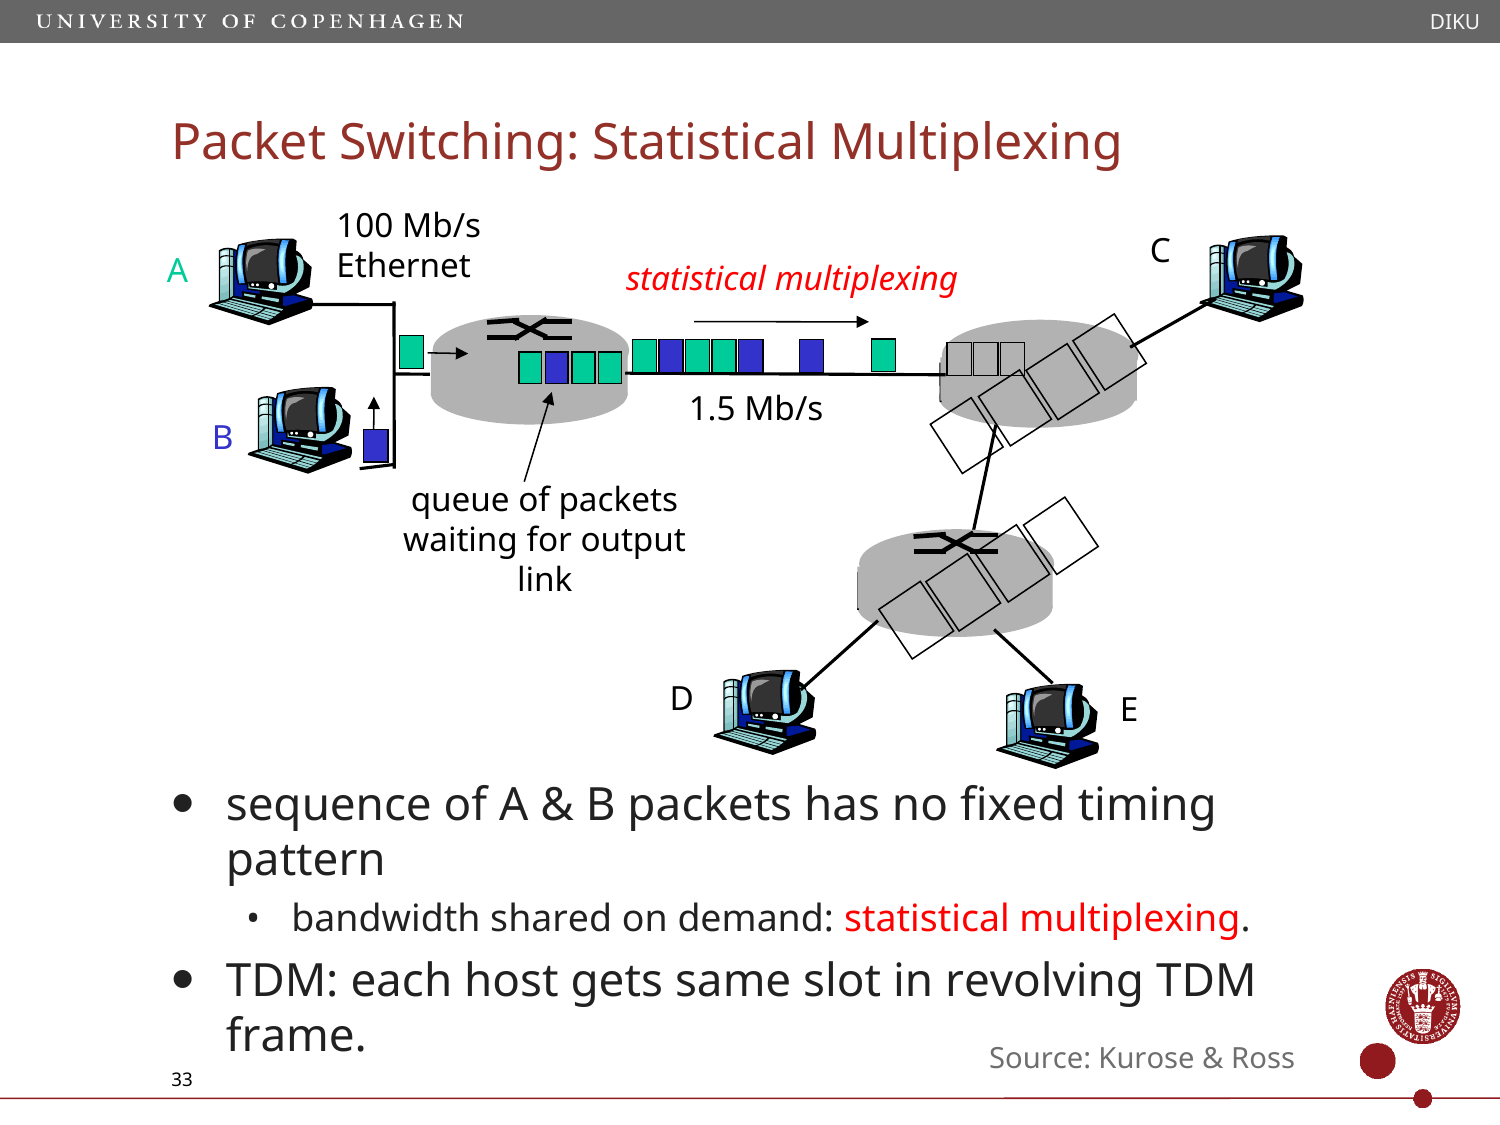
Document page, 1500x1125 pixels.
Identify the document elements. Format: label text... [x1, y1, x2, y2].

picture [1199, 234, 1306, 323]
picture [996, 683, 1101, 770]
text_box D [654, 669, 709, 726]
picture [297, 913, 309, 929]
text_box A [152, 241, 203, 297]
picture [0, 910, 1500, 1122]
text_box 1.5 Mb/s [673, 379, 839, 435]
text_box [948, 343, 971, 375]
text_box DIKU [469, 0, 1495, 43]
text_box [881, 584, 952, 637]
text_box E [1105, 680, 1154, 737]
text_box [1028, 346, 1097, 418]
text_box [940, 344, 946, 373]
picture [425, 913, 437, 929]
text_box [363, 429, 388, 463]
picture [682, 913, 694, 929]
picture [247, 386, 354, 474]
text_box Packet Switching: Statistical Multiplexing [171, 75, 1329, 171]
text_box Source: Kurose & Ross [974, 1031, 1341, 1083]
text_box [978, 533, 1047, 600]
text_box [1001, 343, 1024, 375]
text_box [1038, 544, 1055, 567]
picture [594, 913, 606, 929]
text_box [981, 376, 1049, 428]
text_box [928, 556, 998, 629]
text_box 100 Mb/s Ethernet [321, 196, 497, 292]
picture [805, 913, 817, 929]
text_box [430, 315, 630, 425]
picture [363, 913, 375, 929]
picture [208, 237, 315, 326]
text_box [738, 339, 763, 373]
text_box [940, 319, 1137, 428]
text_box statistical multiplexing [611, 249, 974, 305]
text_box B [197, 408, 249, 465]
text_box [963, 537, 995, 549]
text_box [1075, 326, 1139, 388]
text_box [951, 400, 986, 424]
text_box queue of packets waiting for output link [388, 470, 702, 606]
text_box [799, 339, 824, 373]
picture [713, 669, 818, 755]
text_box sequence of A & B packets has no fixed timing pattern bandwidth shared on demand: statistical multiplexing. TDM: each host gets same slot in revolving TDM frame. [171, 774, 1329, 900]
text_box [857, 529, 1053, 637]
text_box C [1134, 221, 1186, 277]
text_box <number> [171, 1067, 522, 1092]
text_box [658, 339, 684, 373]
